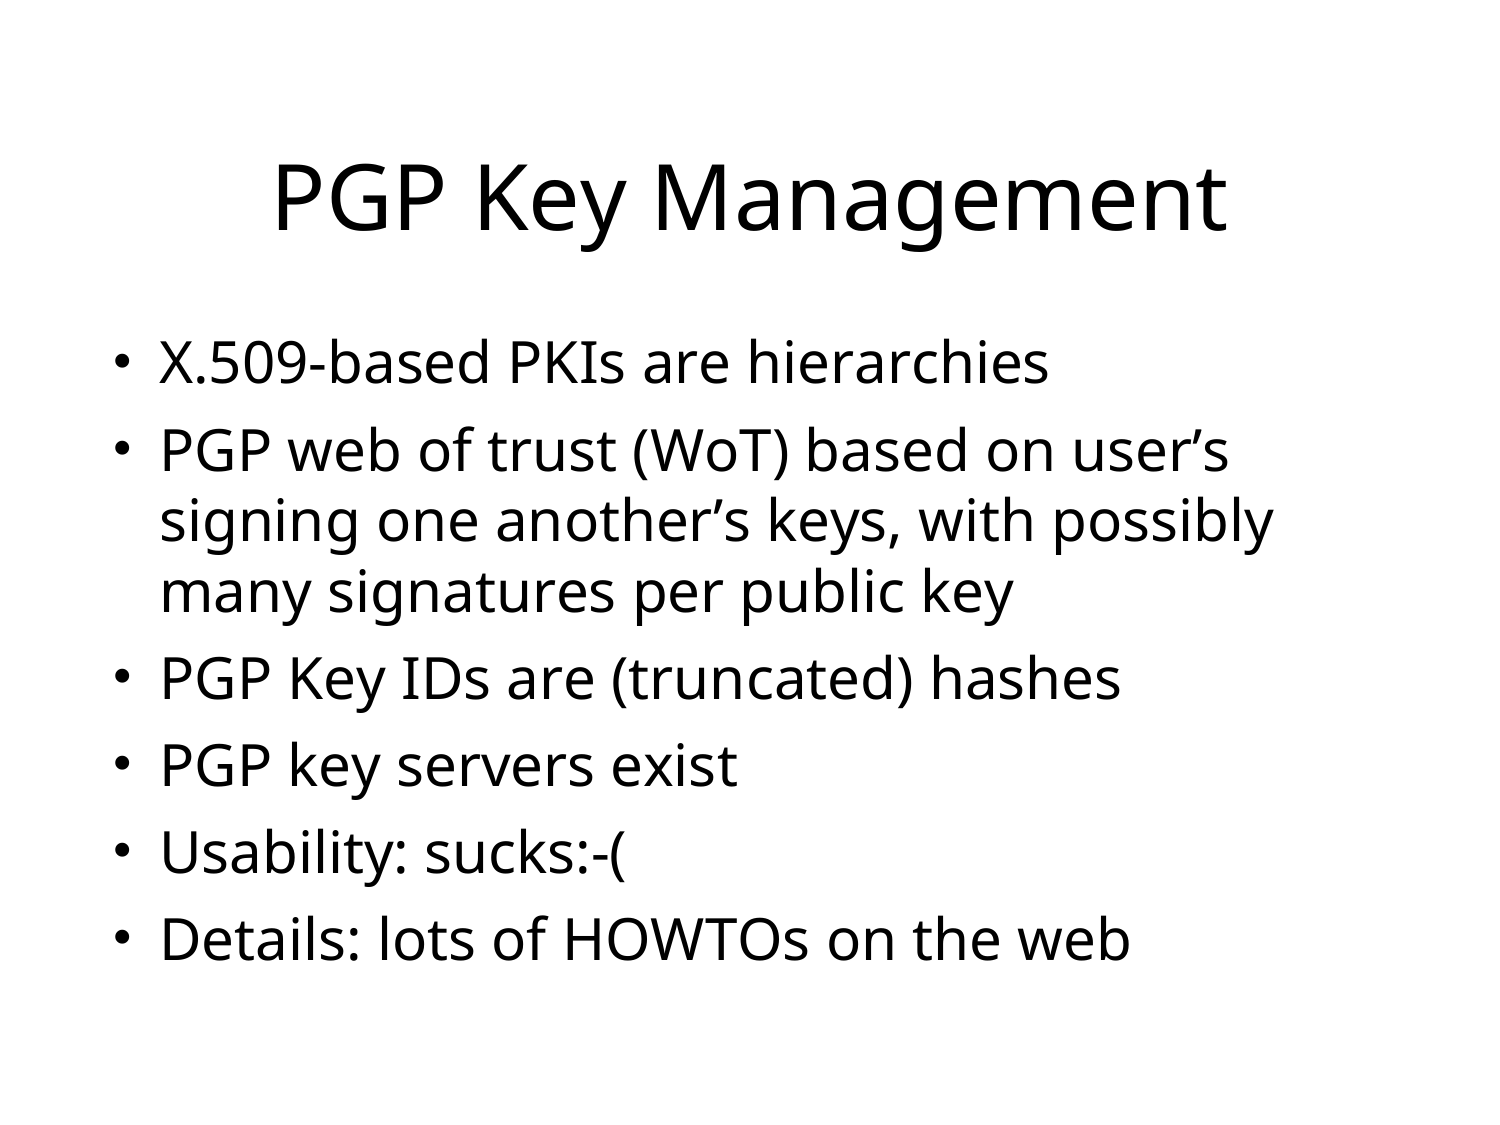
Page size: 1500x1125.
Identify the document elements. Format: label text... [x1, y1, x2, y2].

text_box PGP Key Management [112, 99, 1388, 288]
text_box X.509-based PKIs are hierarchies PGP web of trust (WoT) based on user’s signing one another’s keys, with possibly many signatures per public key PGP Key IDs are (truncated) hashes PGP key servers exist Usability: sucks:-( Details: lots of HOWTOs on the web [112, 324, 1388, 1001]
